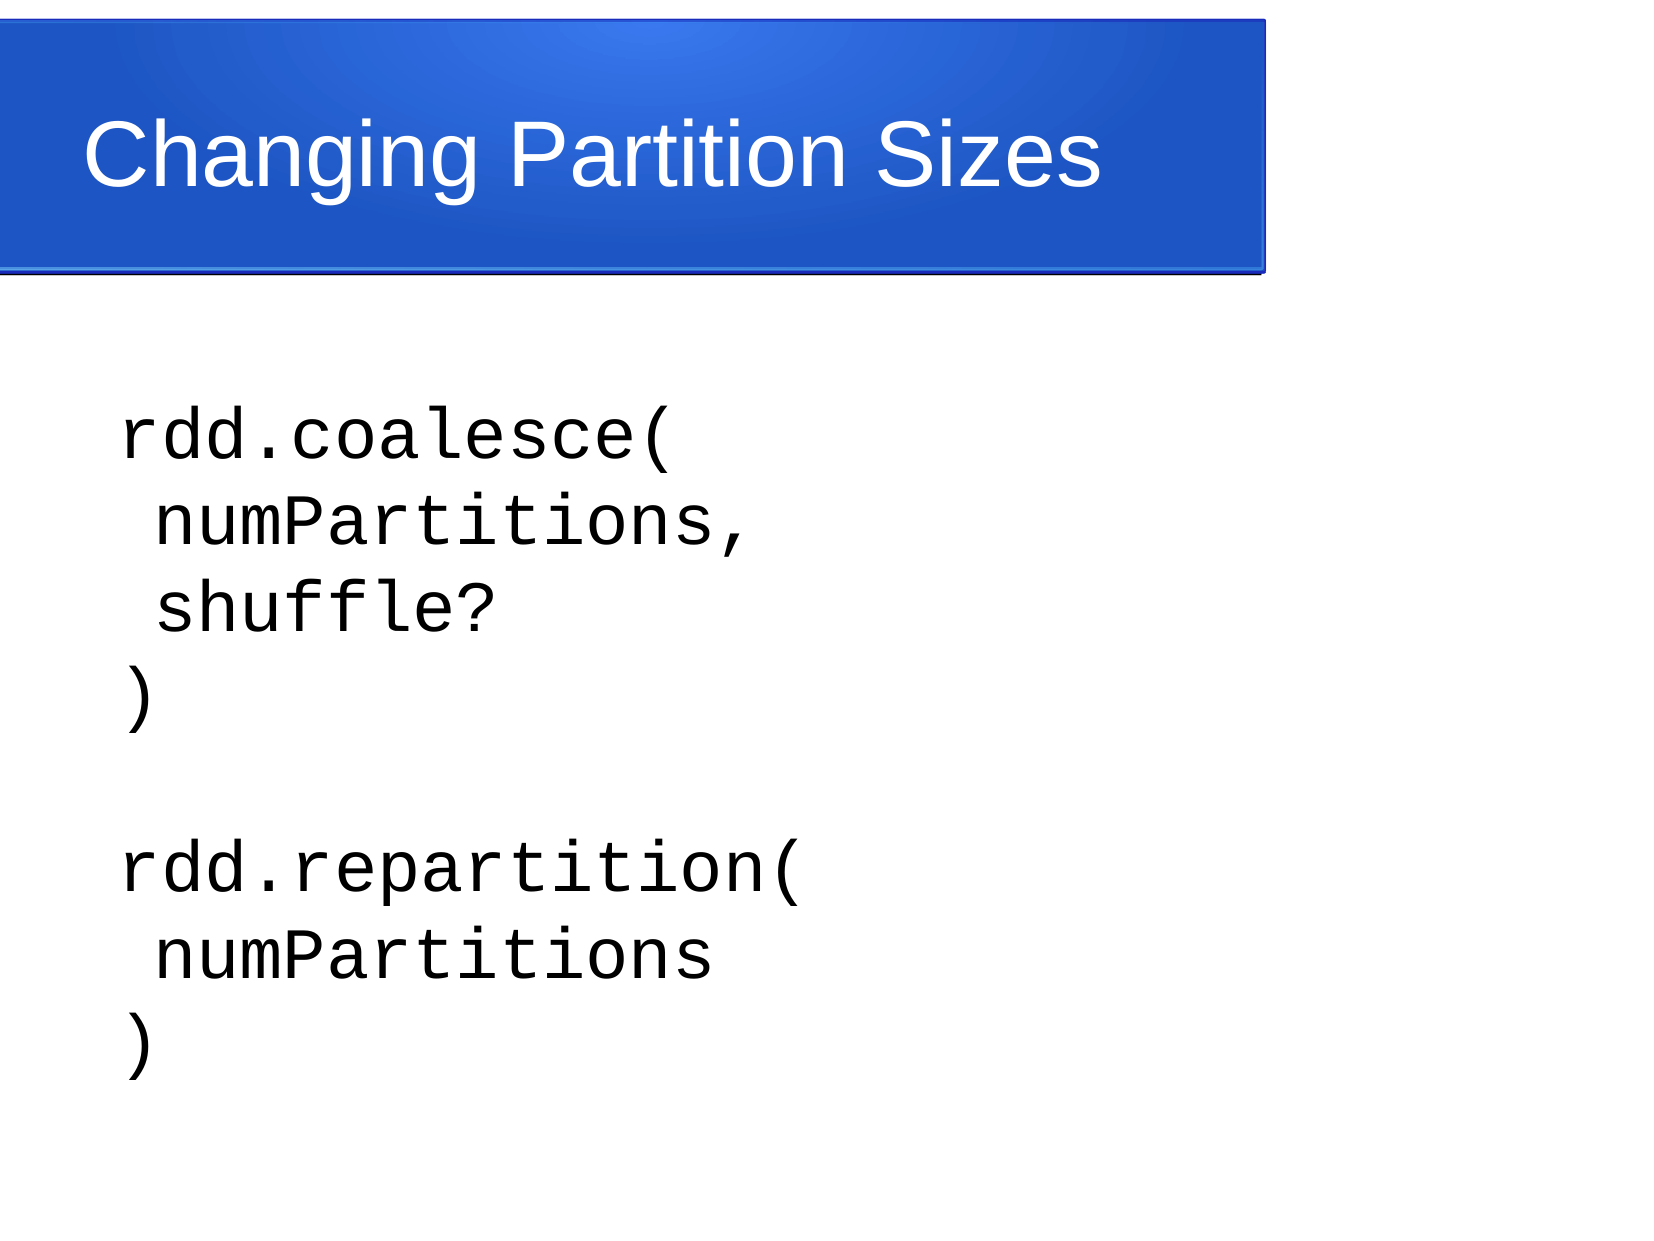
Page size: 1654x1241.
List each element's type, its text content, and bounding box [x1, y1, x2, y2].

text_box rdd.coalesce( numPartitions, shuffle? ) rdd.repartition( numPartitions ) [82, 299, 1571, 1019]
text_box Changing Partition Sizes [82, 47, 1234, 252]
picture [0, 17, 1269, 282]
